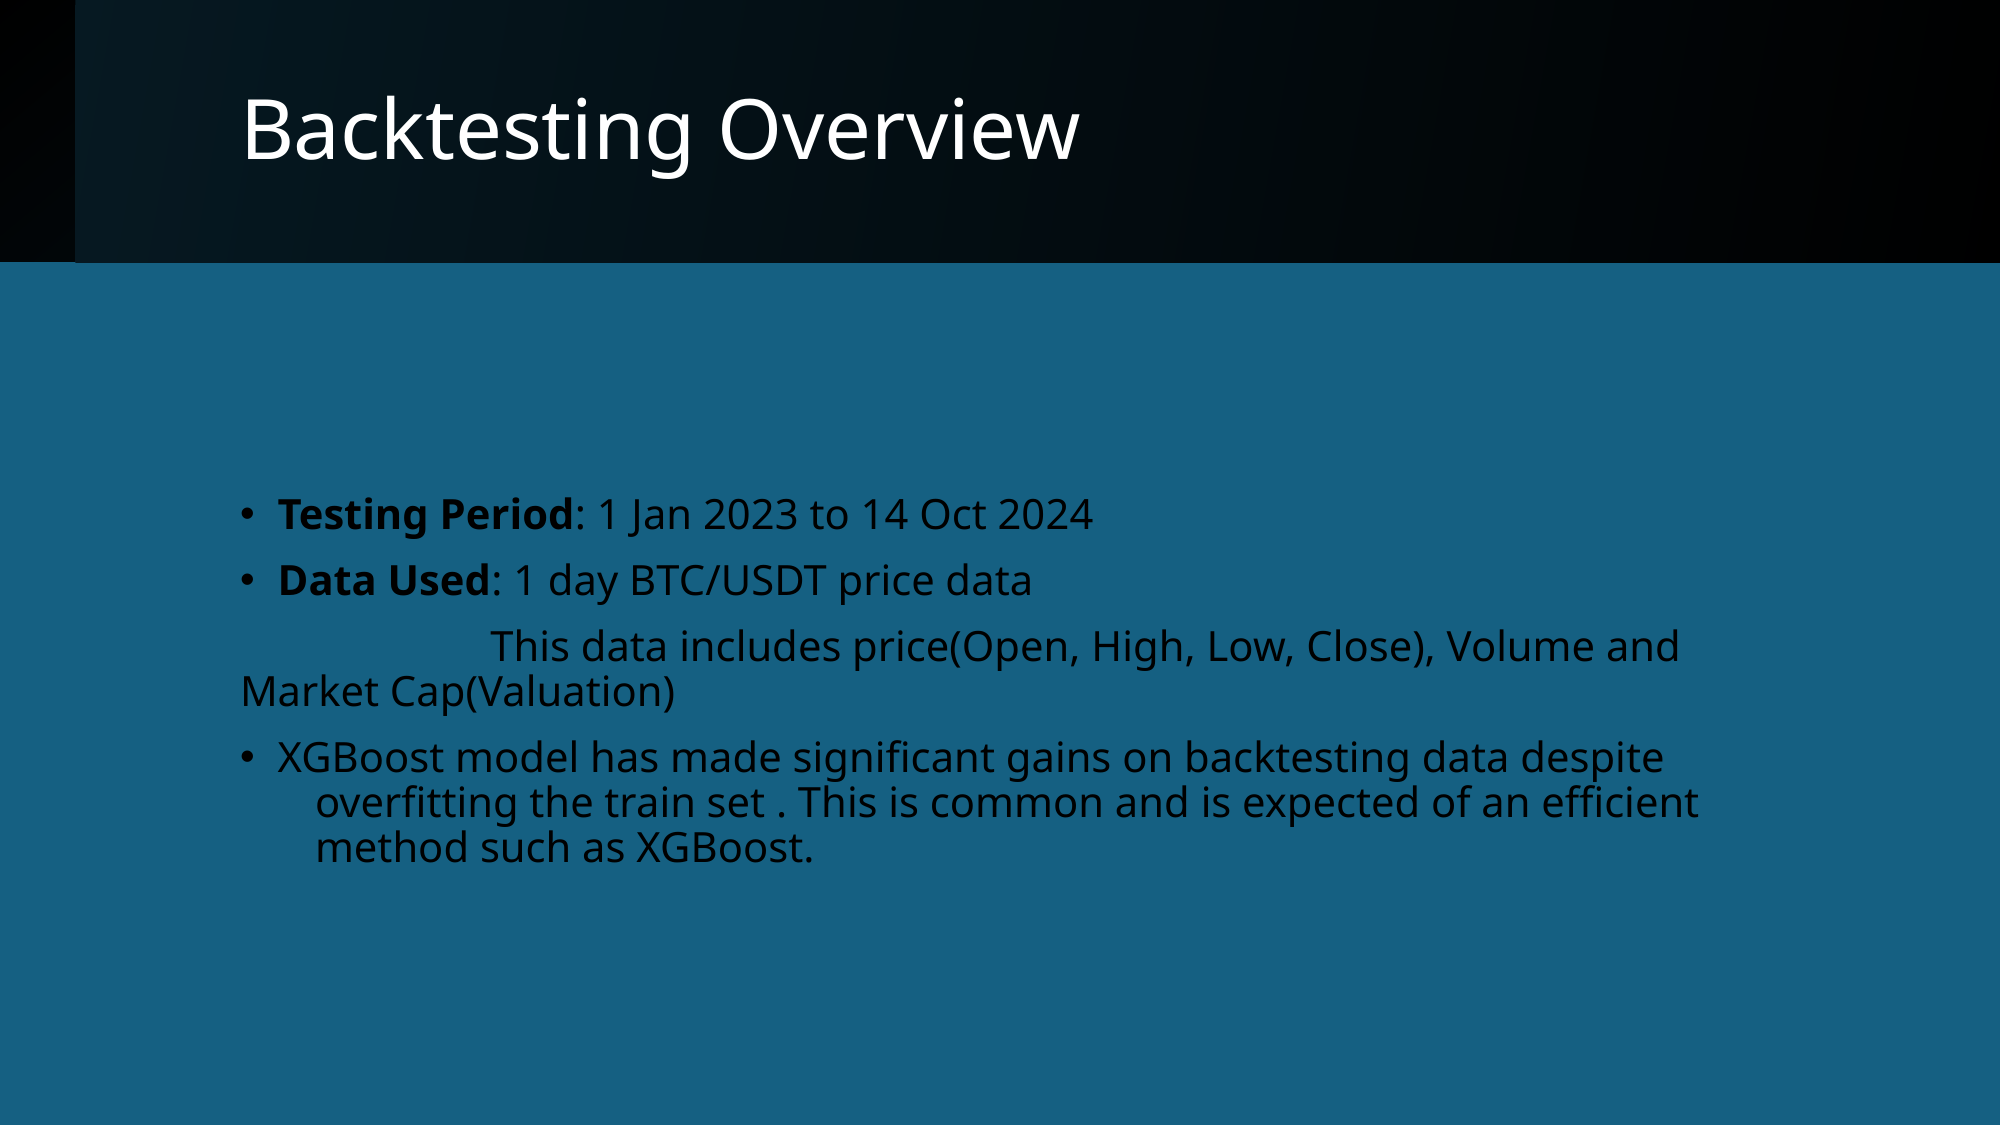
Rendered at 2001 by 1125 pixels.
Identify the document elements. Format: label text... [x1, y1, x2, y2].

text_box [0, 0, 2000, 1125]
title Backtesting Overview [225, 48, 1849, 218]
list Testing Period: 1 Jan 2023 to 14 Oct 2024 Data Used: 1 day BTC/USDT price data This data includes price(Open, High, Low, Close), Volume and Market Cap(Valuation) XGBoost model has made significant gains on backtesting data despite overfitting the train set . This is common and is expected of an efficient method such as XGBoost. [225, 380, 1821, 985]
